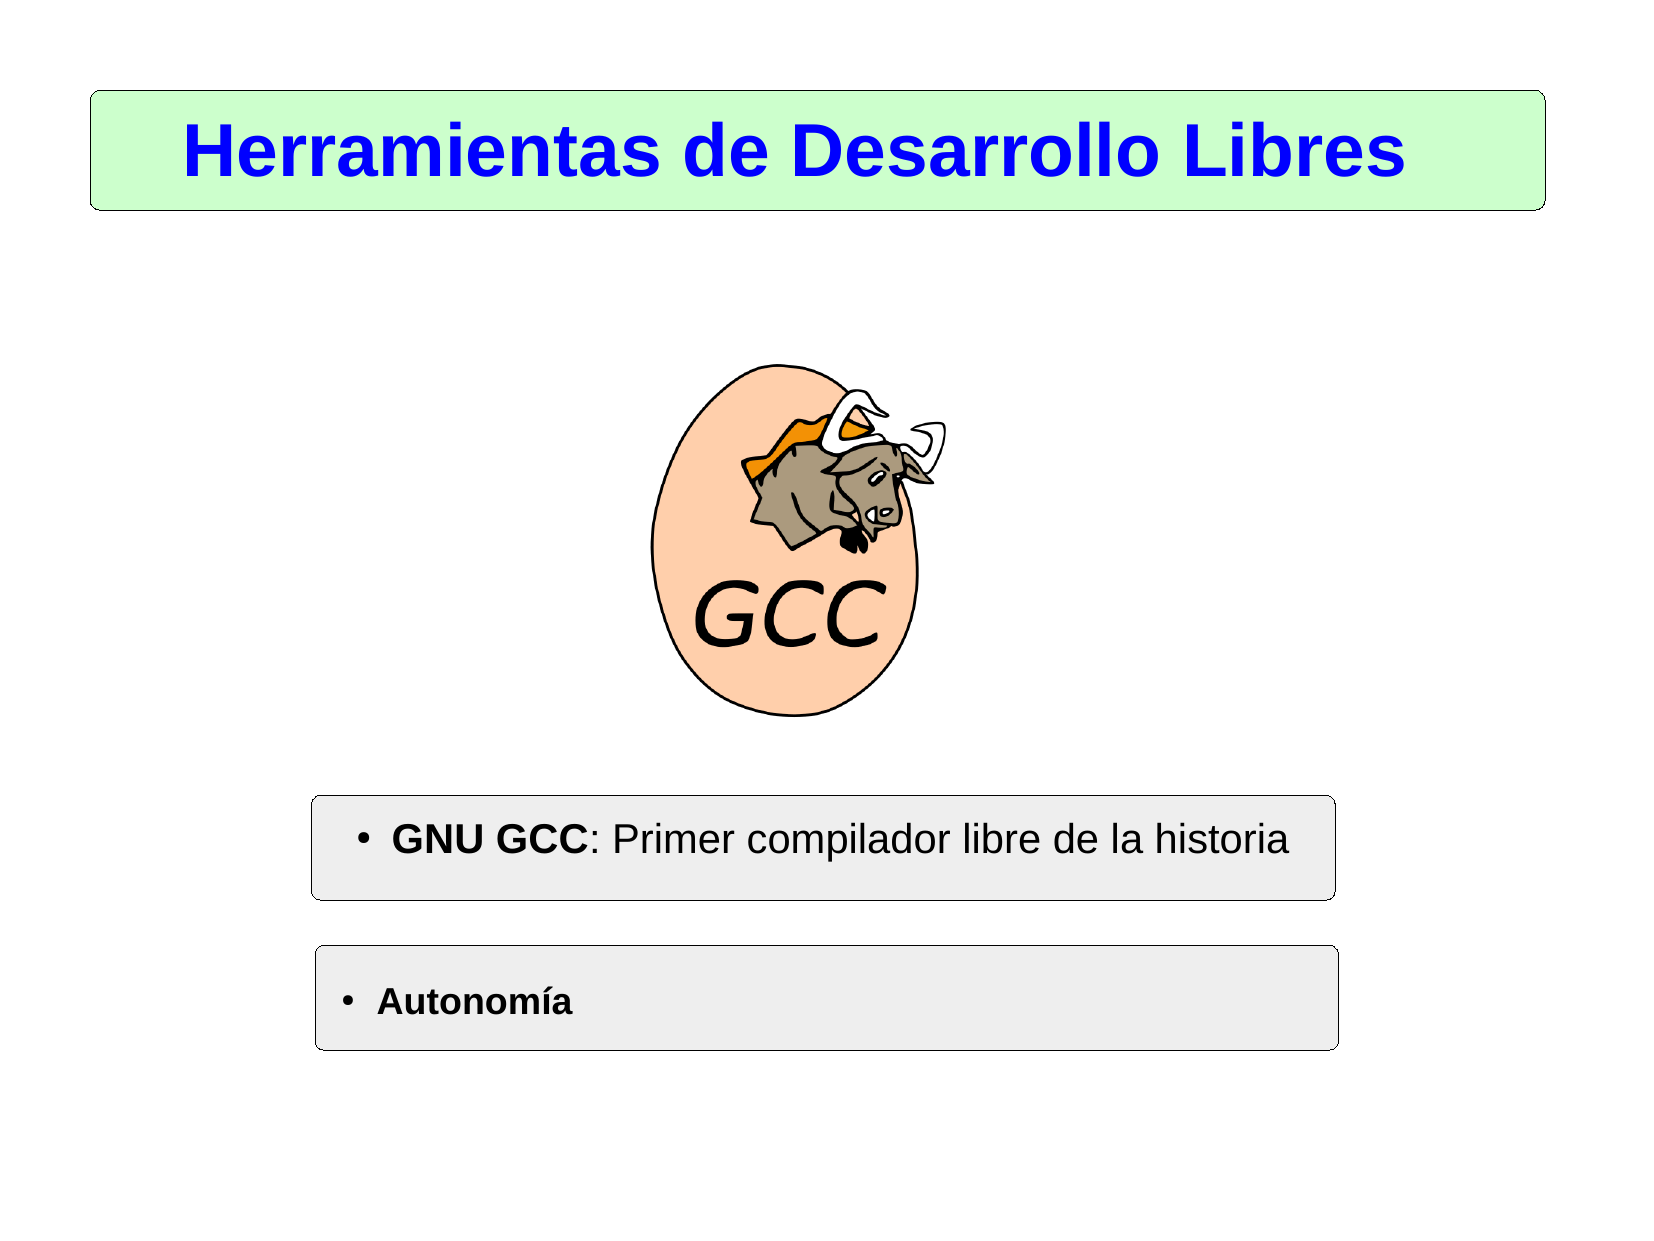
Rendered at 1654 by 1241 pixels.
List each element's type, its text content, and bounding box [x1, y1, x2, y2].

text_box [311, 795, 1336, 901]
text_box [90, 90, 1546, 211]
text_box Autonomía [326, 973, 1321, 1034]
text_box GNU GCC: Primer compilador libre de la historia [341, 808, 1336, 871]
title Herramientas de Desarrollo Libres [135, 105, 1456, 196]
picture [555, 359, 1036, 721]
text_box [315, 945, 1339, 1051]
